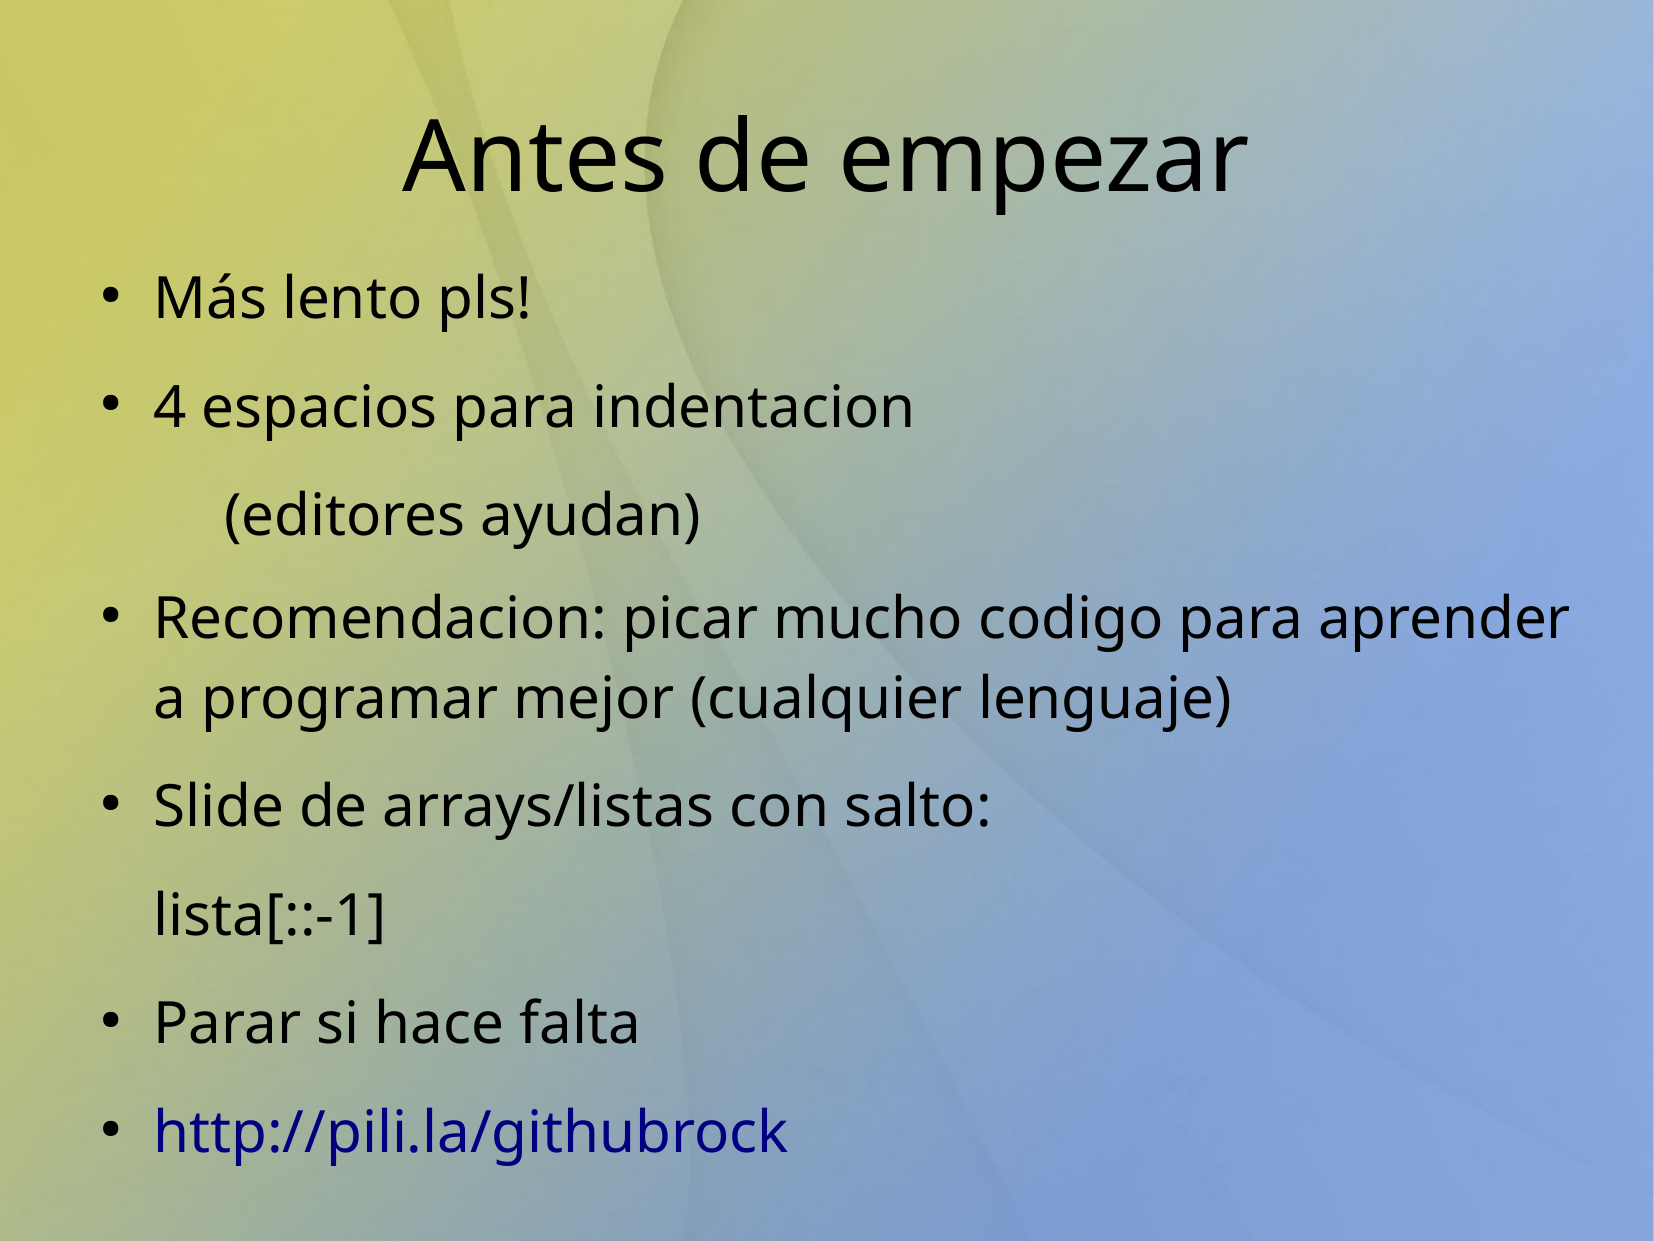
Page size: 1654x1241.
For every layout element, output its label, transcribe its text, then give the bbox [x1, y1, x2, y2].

list Más lento pls! 4 espacios para indentacion (editores ayudan) Recomendacion: picar mucho codigo para aprender a programar mejor (cualquier lenguaje) Slide de arrays/listas con salto: lista[::-1] Parar si hace falta http://pili.la/githubrock [82, 256, 1571, 1134]
picture [0, 0, 1654, 1241]
title Antes de empezar [82, 49, 1571, 256]
